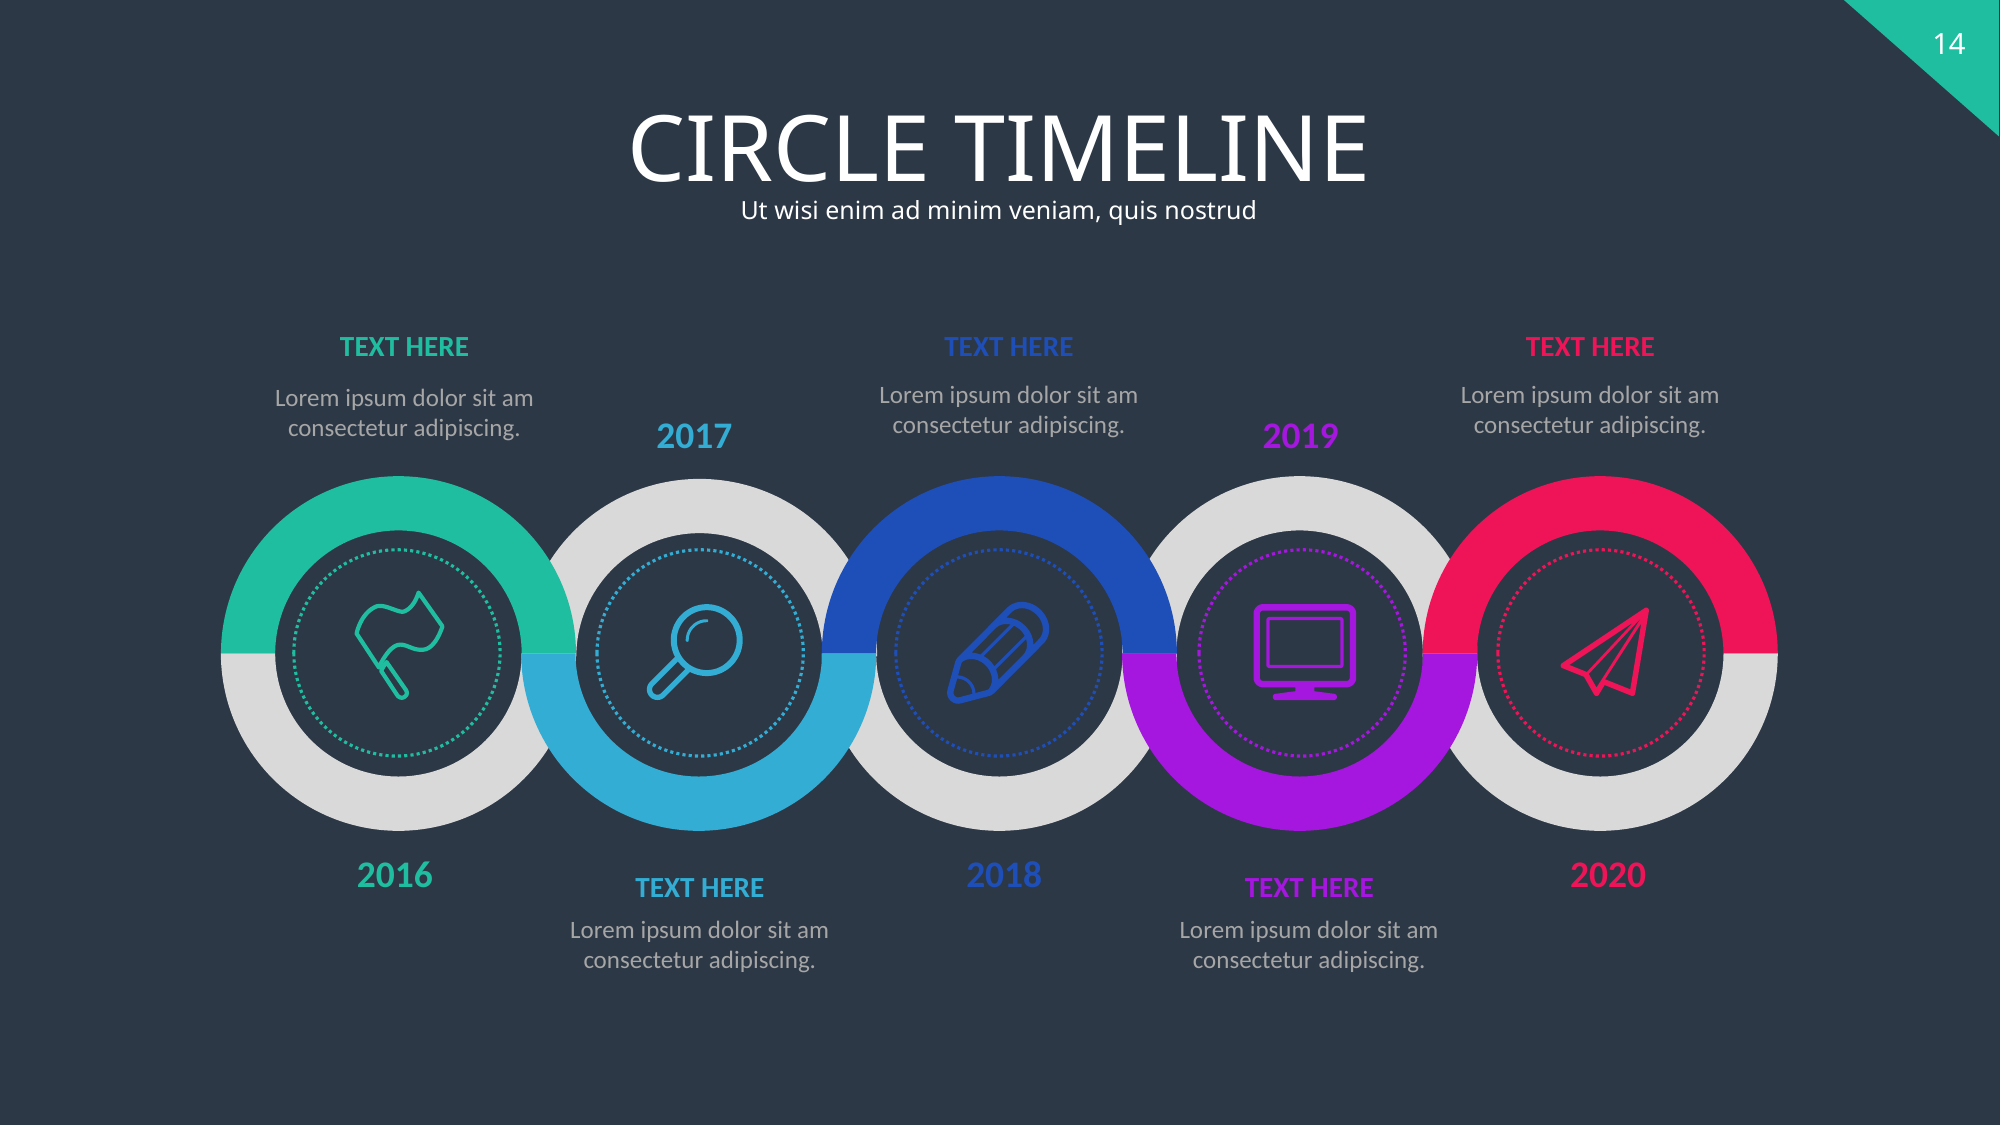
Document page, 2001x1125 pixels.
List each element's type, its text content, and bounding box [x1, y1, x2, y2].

text_box Lorem ipsum dolor sit am consectetur adipiscing. [1141, 913, 1478, 974]
text_box Lorem ipsum dolor sit am consectetur adipiscing. [1422, 378, 1759, 439]
text_box Lorem ipsum dolor sit am consectetur adipiscing. [532, 913, 868, 974]
text_box [220, 476, 1778, 831]
text_box Lorem ipsum dolor sit am consectetur adipiscing. [841, 378, 1177, 439]
text_box 2017 [656, 411, 733, 457]
text_box 2020 [1570, 849, 1647, 895]
list Ut wisi enim ad minim veniam, quis nostrud [278, 191, 1720, 232]
text_box 2018 [966, 849, 1043, 895]
text_box 2019 [1262, 411, 1339, 457]
text_box TEXT HERE [1525, 327, 1656, 363]
text_box TEXT HERE [635, 868, 765, 904]
text_box TEXT HERE [1244, 868, 1375, 904]
text_box 2016 [356, 849, 433, 895]
text_box TEXT HERE [339, 327, 470, 363]
title CIRCLE TIMELINE [113, 95, 1886, 205]
text_box Lorem ipsum dolor sit am consectetur adipiscing. [236, 381, 573, 442]
text_box TEXT HERE [944, 327, 1074, 363]
